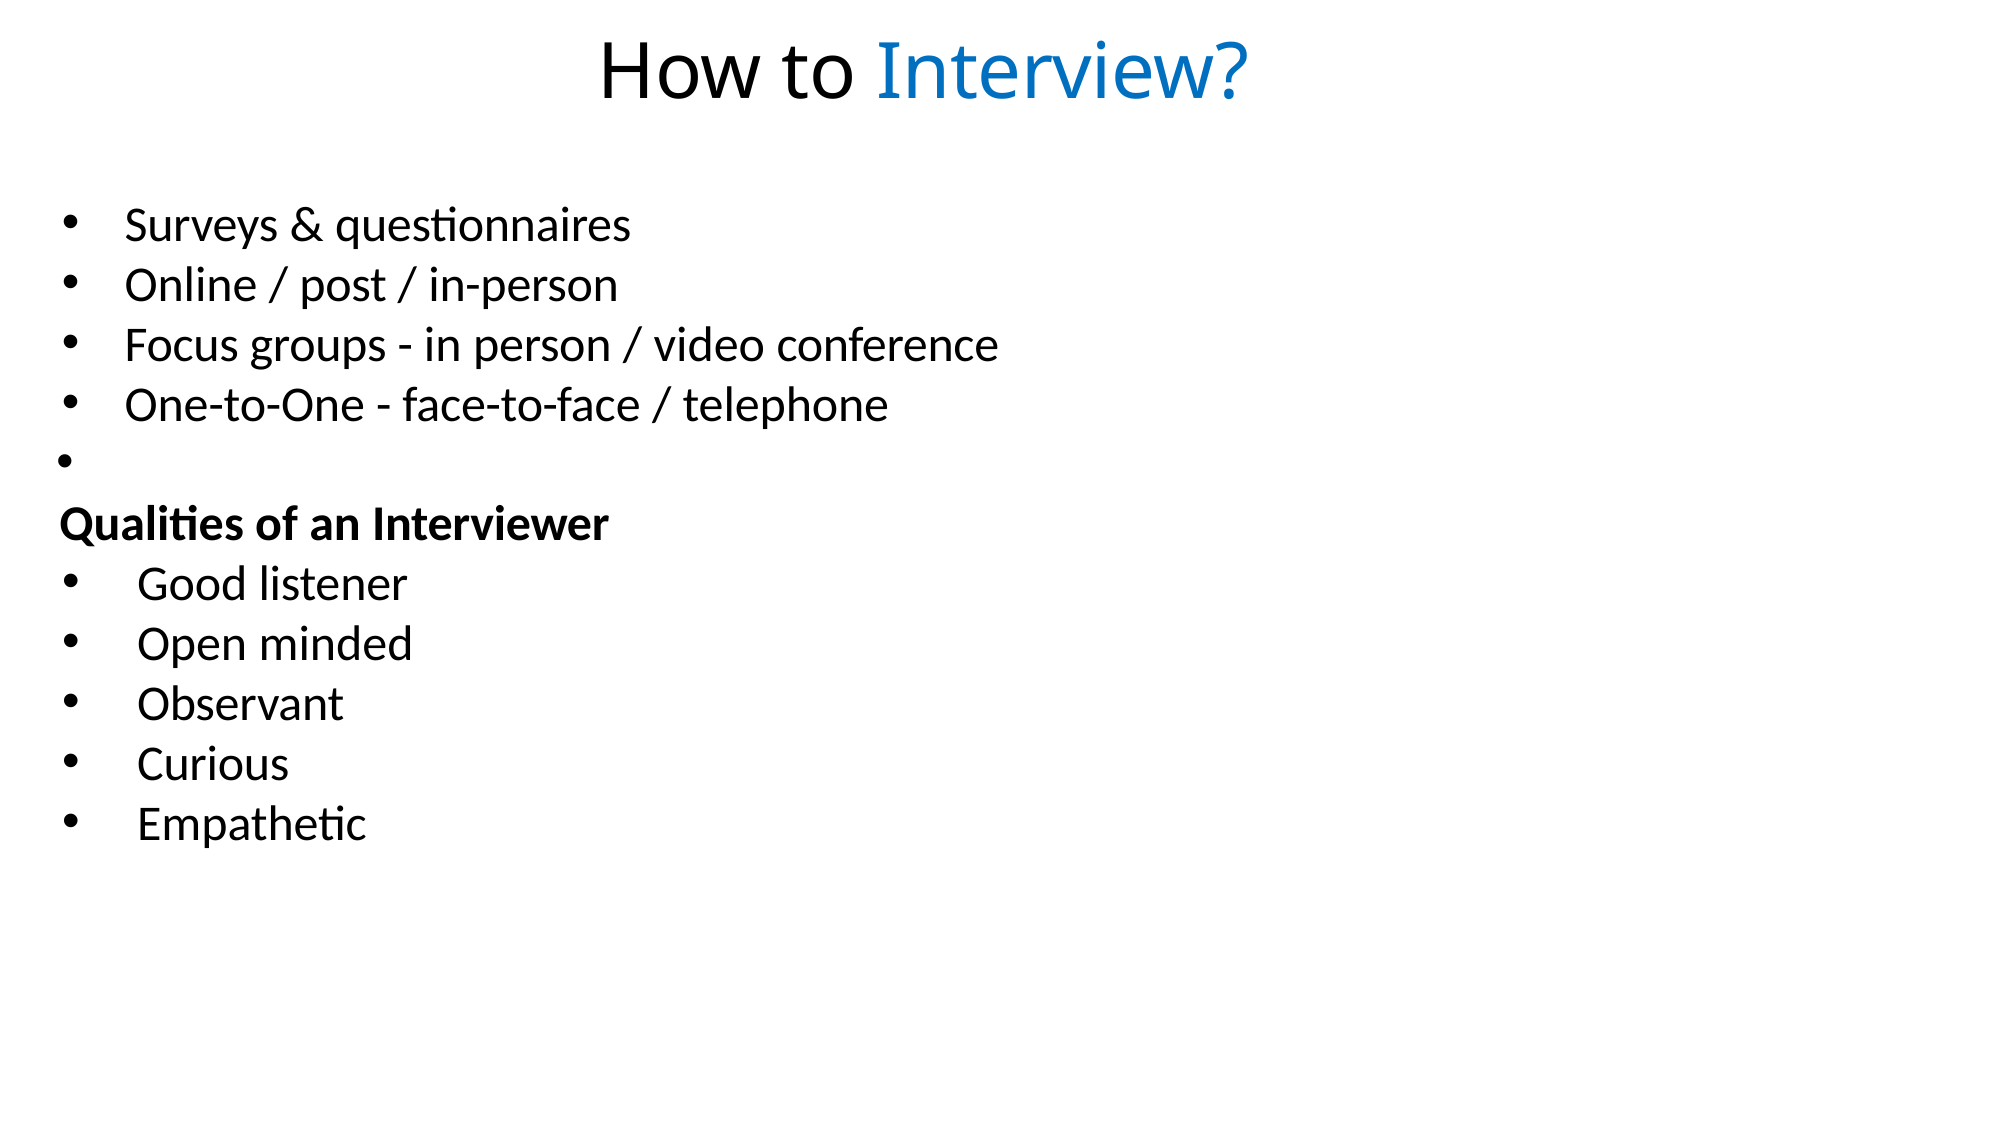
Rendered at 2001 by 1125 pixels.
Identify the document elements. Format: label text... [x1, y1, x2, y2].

title How to Interview? [595, 17, 1277, 115]
text_box Surveys & questionnaires Online / post / in-person Focus groups - in person / video conference One-to-One - face-to-face / telephone Qualities of an Interviewer Good listener Open minded Observant Curious Empathetic [56, 188, 1010, 857]
